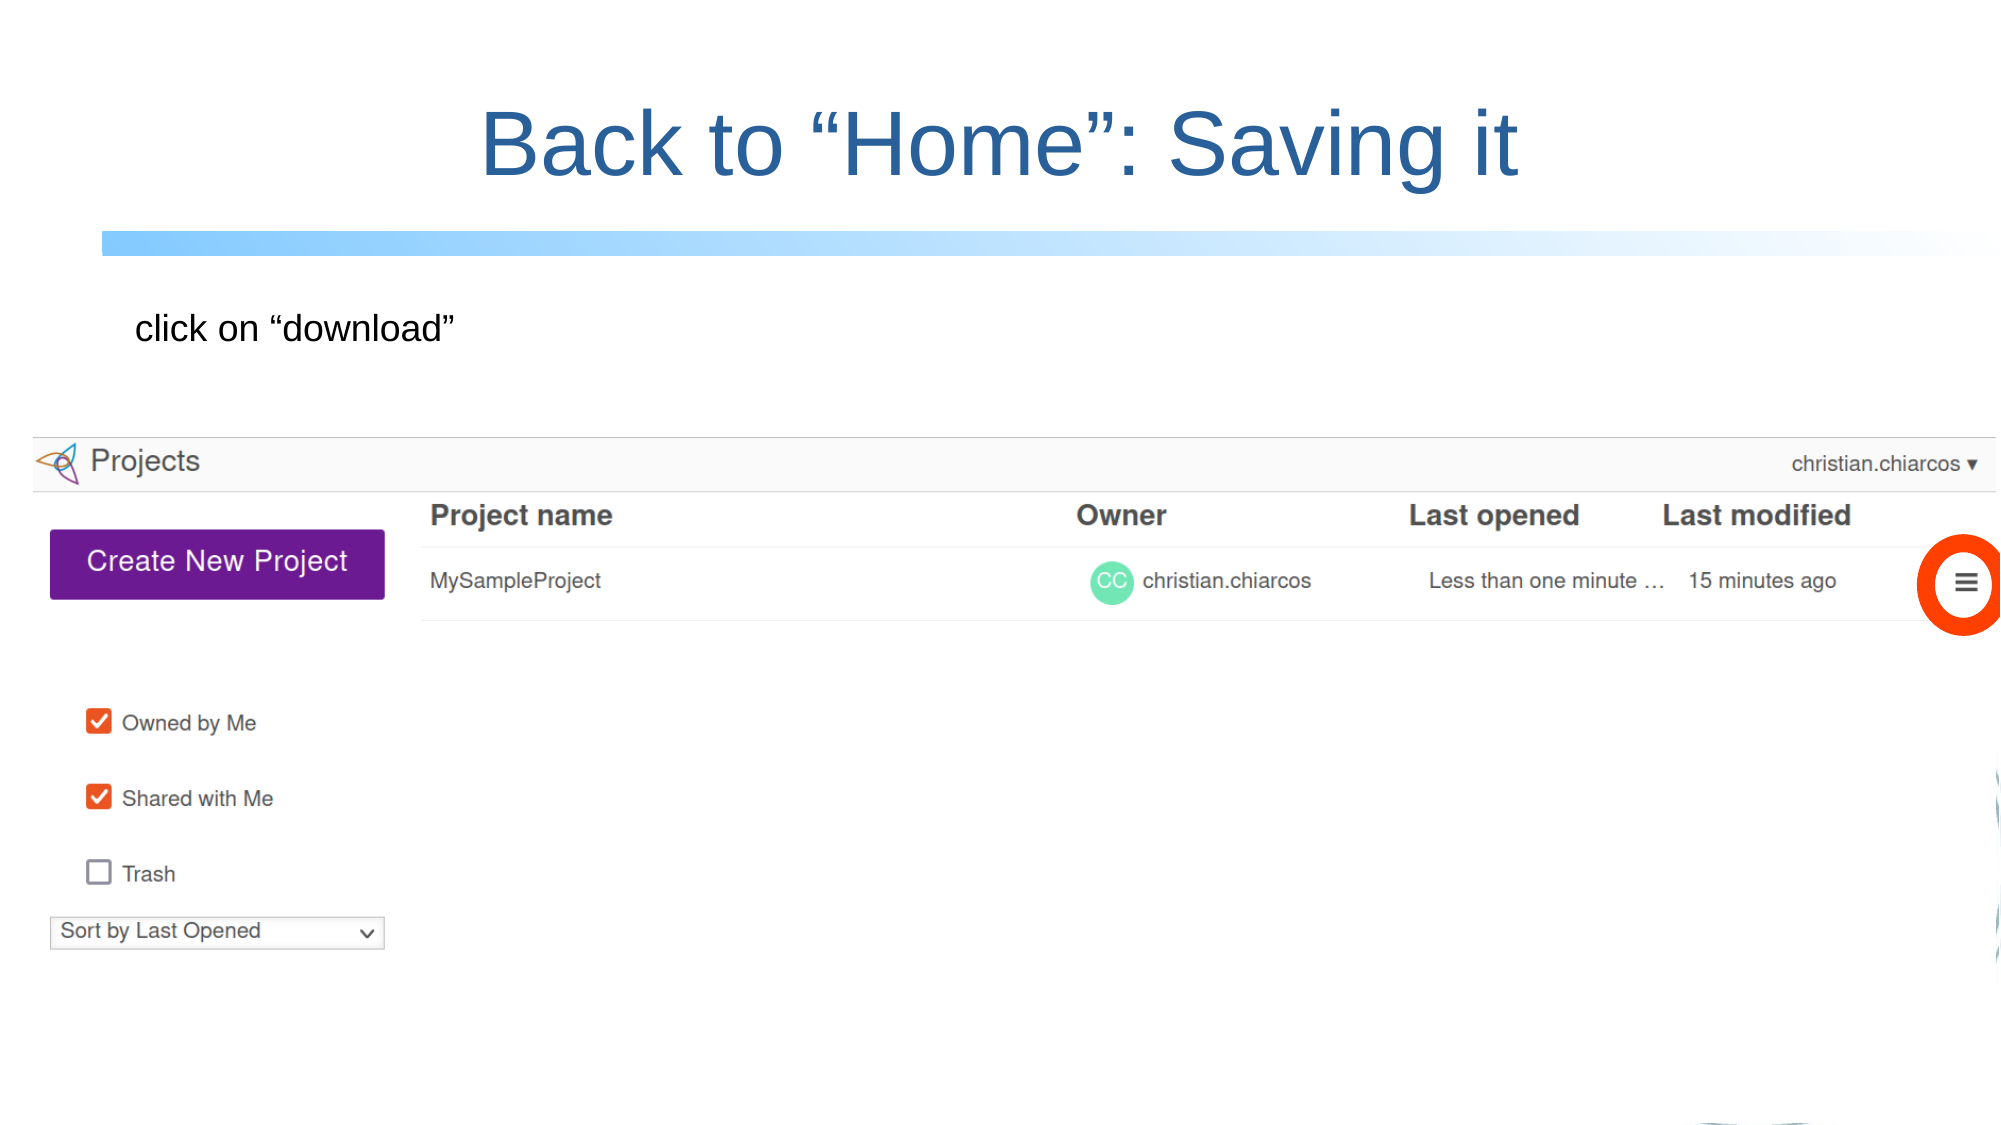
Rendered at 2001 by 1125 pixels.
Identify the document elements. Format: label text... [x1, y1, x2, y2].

title Back to “Home”: Saving it [99, 45, 1900, 233]
text_box [1925, 543, 2000, 627]
picture [33, 437, 1996, 1123]
text_box click on “download” [120, 299, 470, 357]
